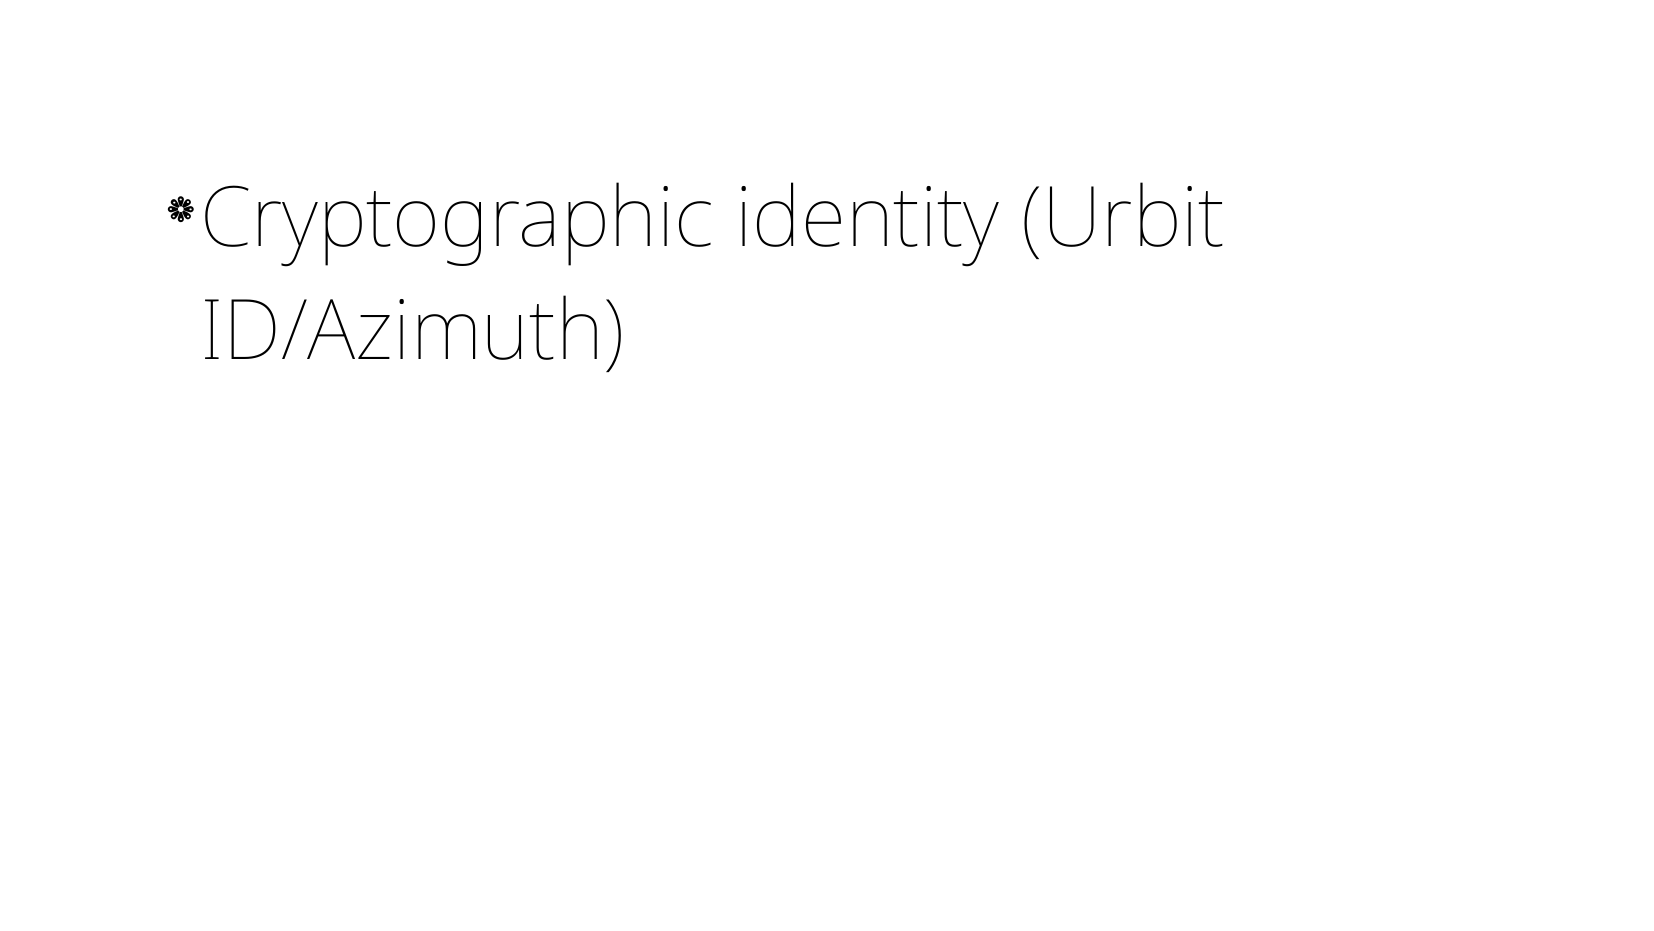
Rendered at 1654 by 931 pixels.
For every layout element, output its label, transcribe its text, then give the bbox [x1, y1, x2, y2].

text_box Cryptographic identity (Urbit ID/Azimuth) [150, 150, 1501, 582]
